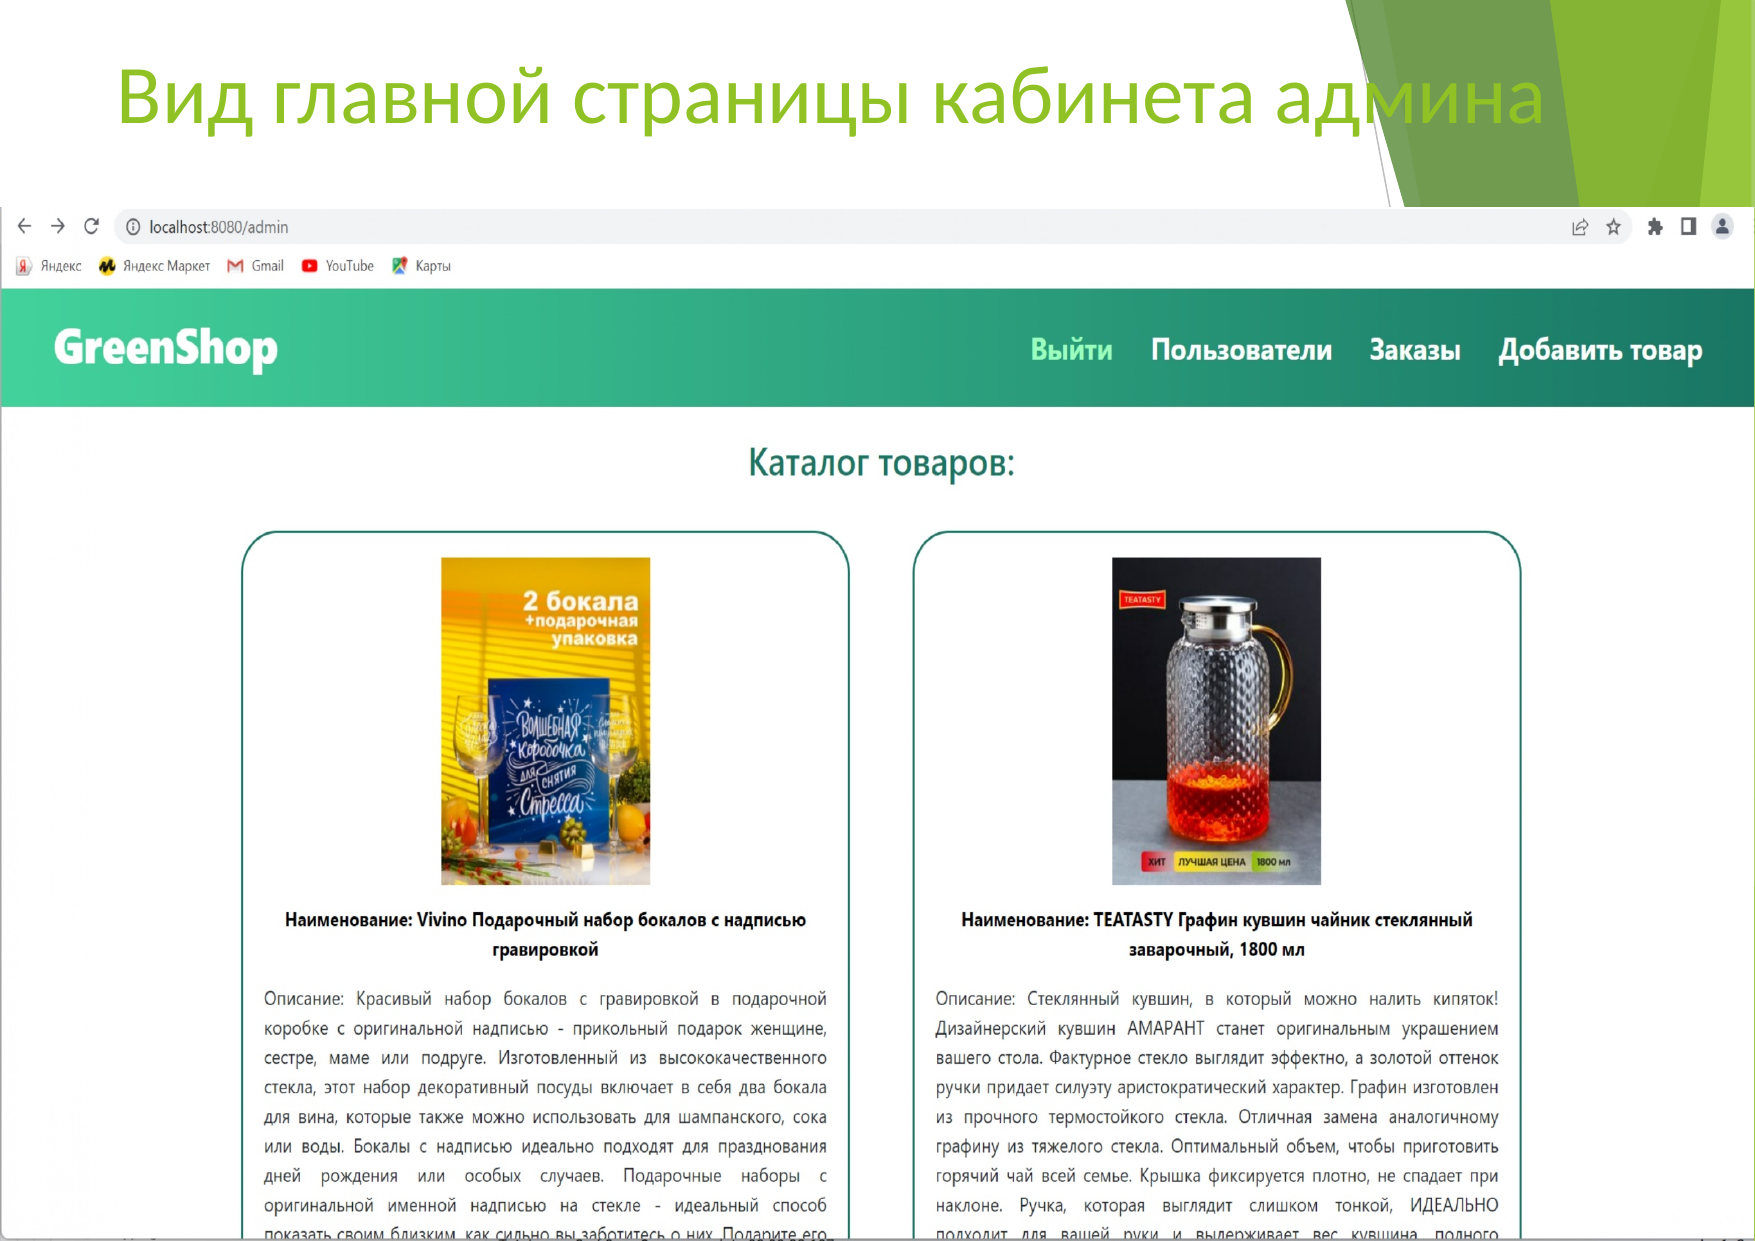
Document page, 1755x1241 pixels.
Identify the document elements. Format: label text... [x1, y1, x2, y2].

picture [0, 207, 1755, 1241]
title Вид главной страницы кабинета админа [102, 32, 1653, 183]
